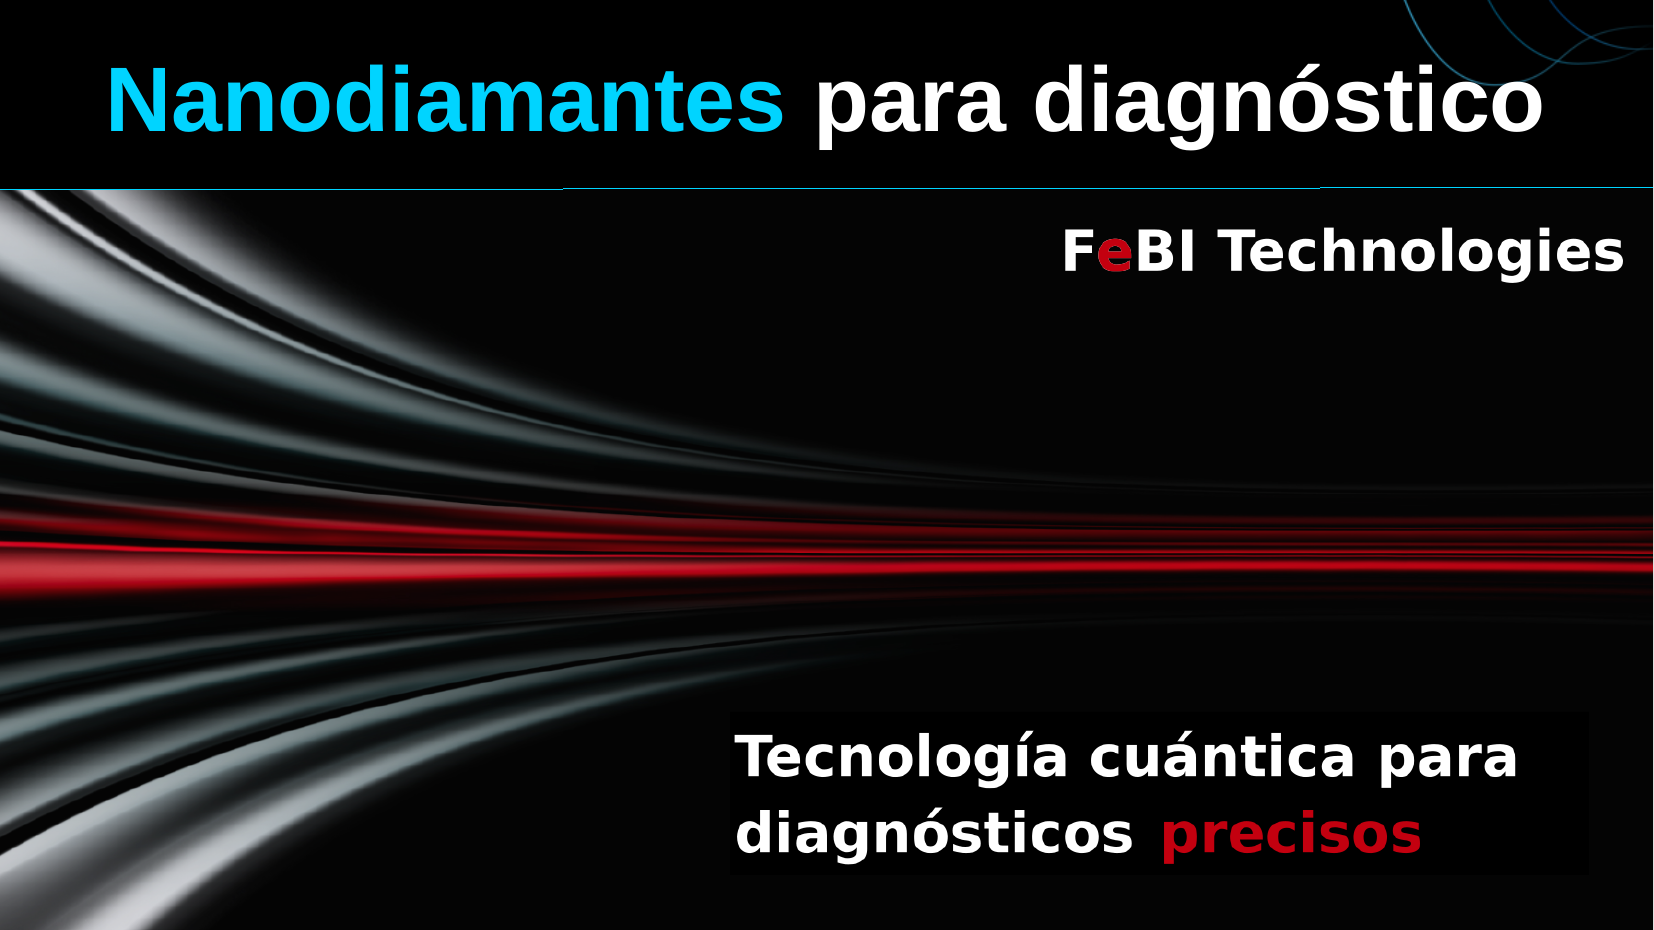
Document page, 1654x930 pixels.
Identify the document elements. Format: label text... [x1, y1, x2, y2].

text_box Nanodiamantes para diagnóstico [90, 40, 1563, 159]
picture [0, 0, 1654, 930]
